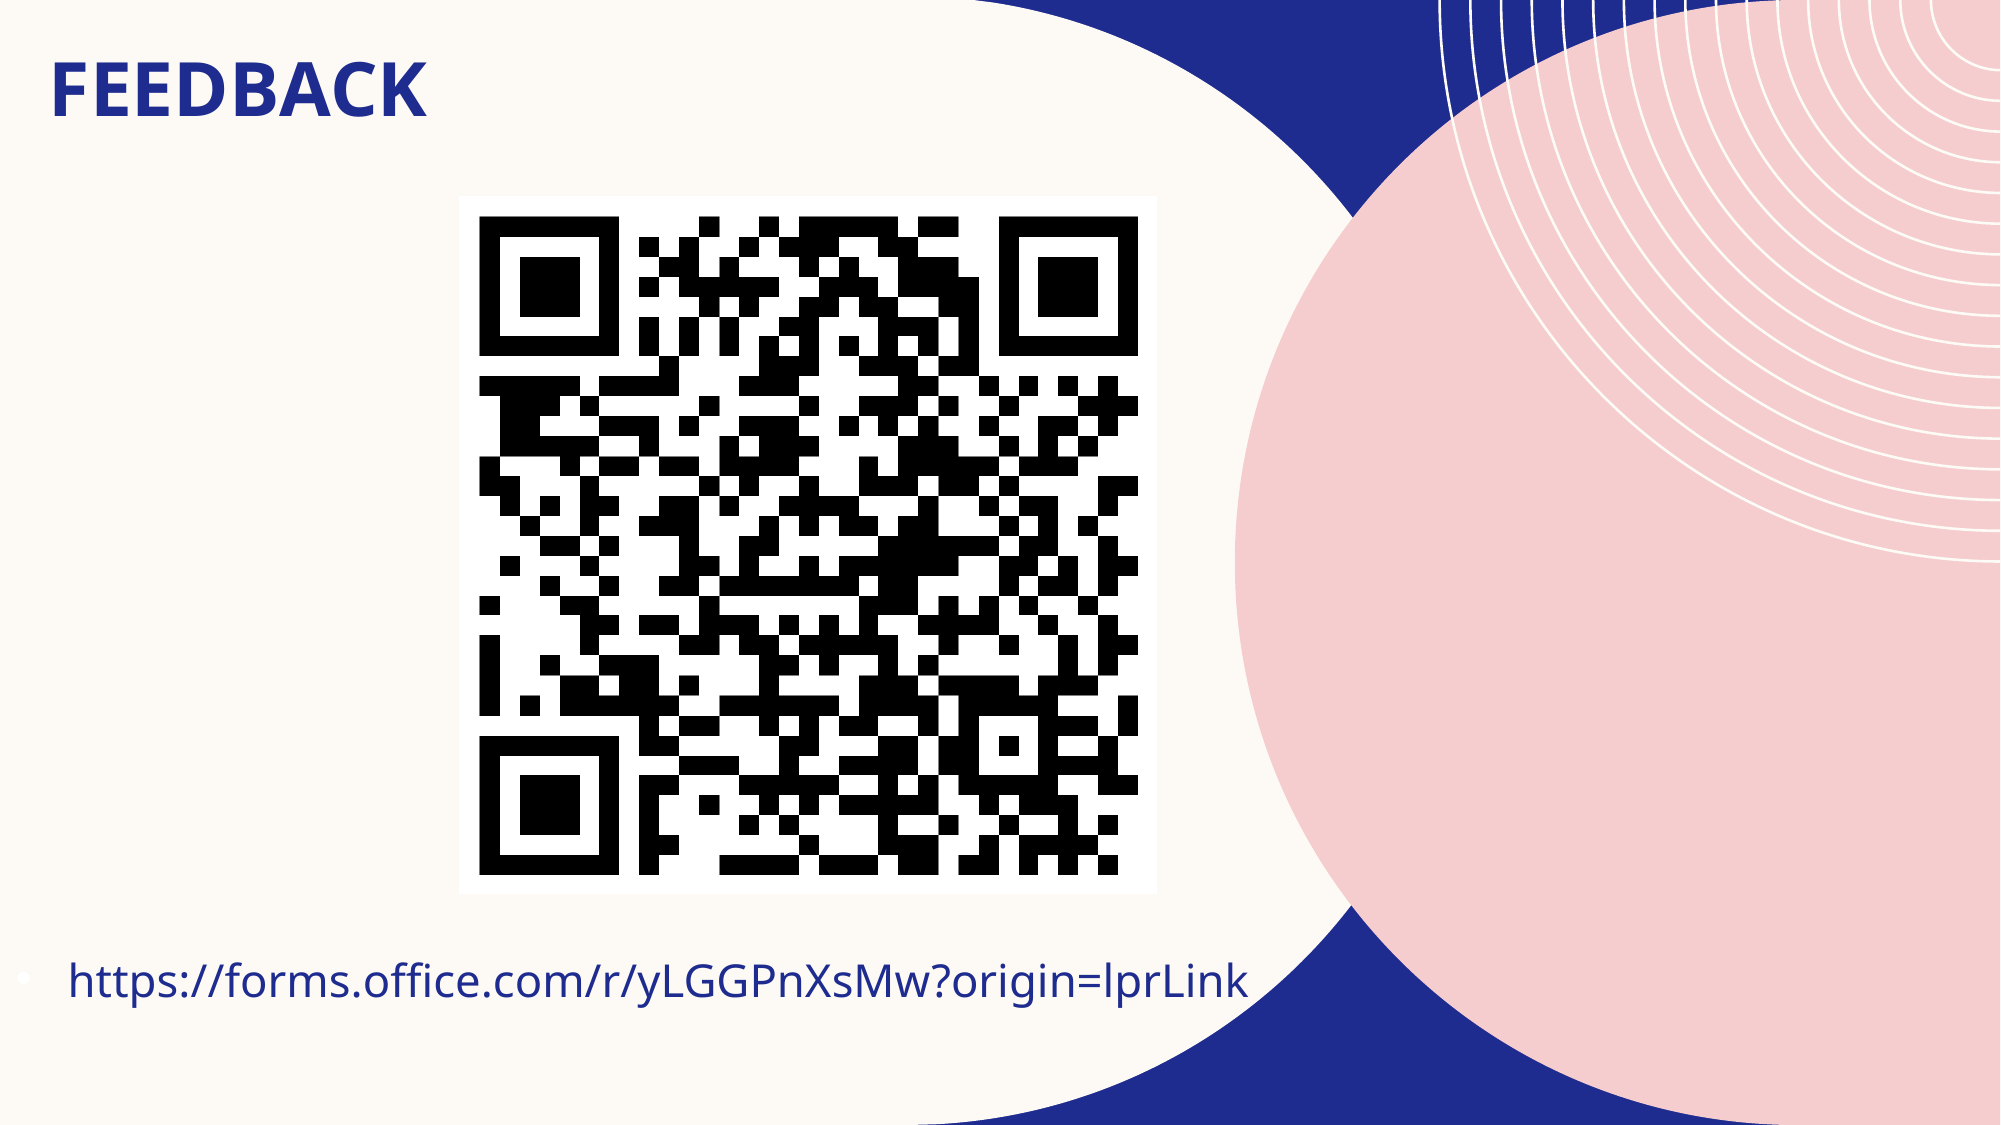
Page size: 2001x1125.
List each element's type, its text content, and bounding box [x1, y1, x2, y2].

title Feedback [33, 26, 972, 132]
picture [459, 196, 1157, 894]
subtitle https://forms.office.com/r/yLGGPnXsMw?origin=lprLink [0, 959, 1373, 1022]
